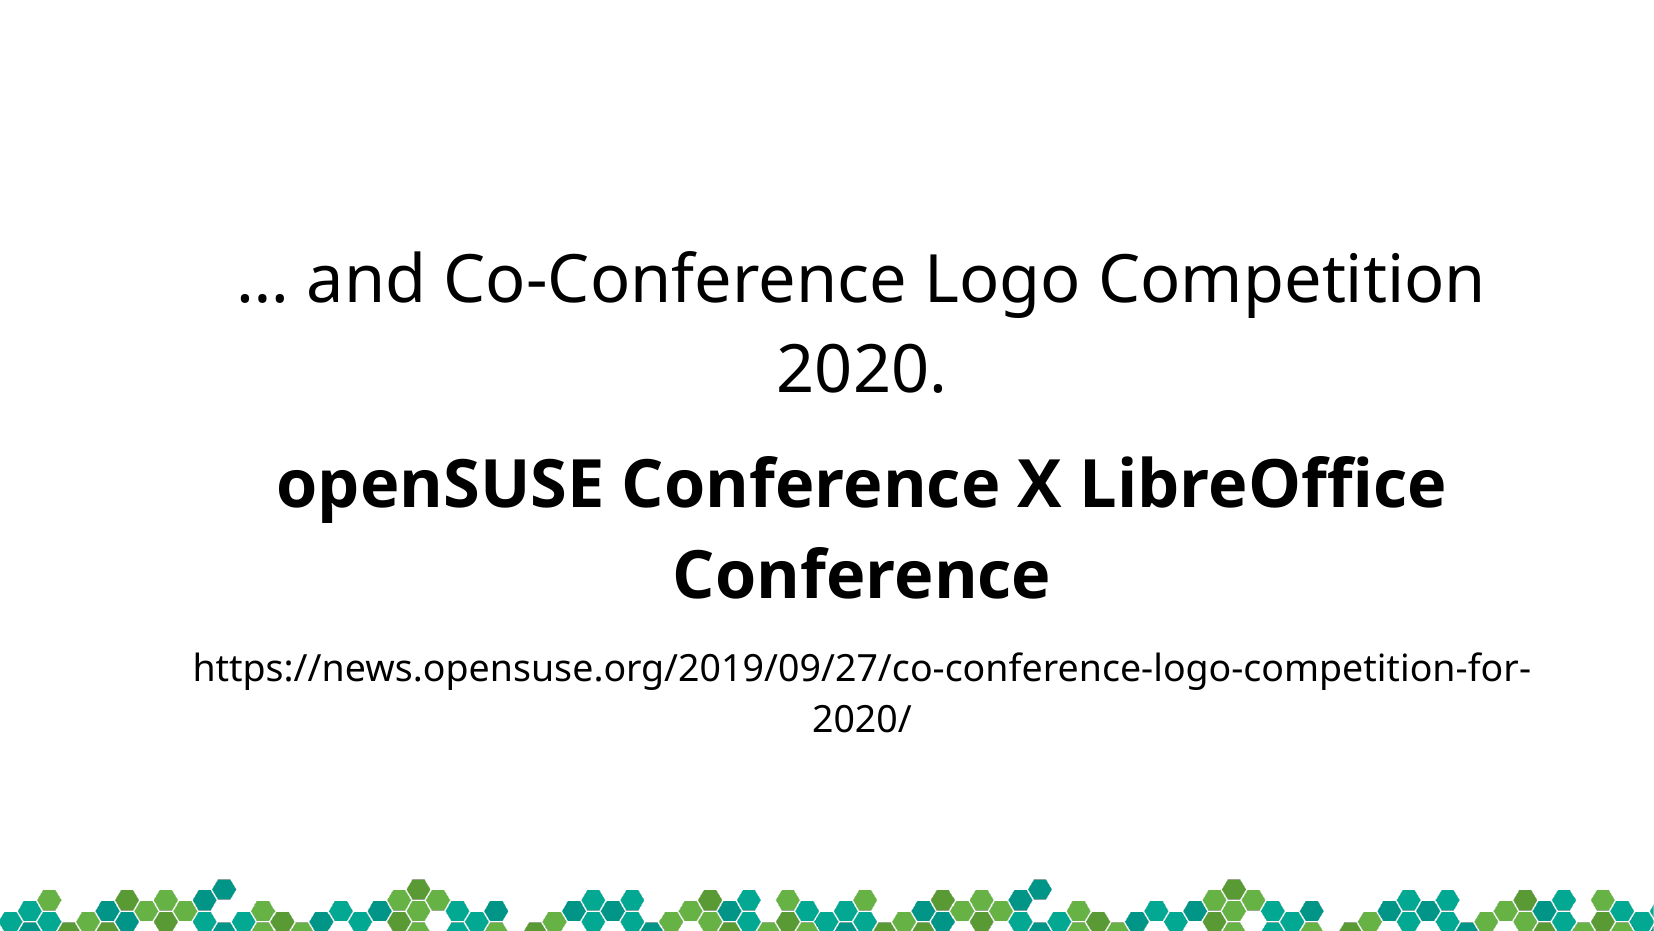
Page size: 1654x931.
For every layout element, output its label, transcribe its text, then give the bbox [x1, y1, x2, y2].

list … and Co-Conference Logo Competition 2020. openSUSE Conference X LibreOffice Conference https://news.opensuse.org/2019/09/27/co-conference-logo-competition-for-2020/ [82, 217, 1571, 758]
picture [0, 871, 1654, 931]
